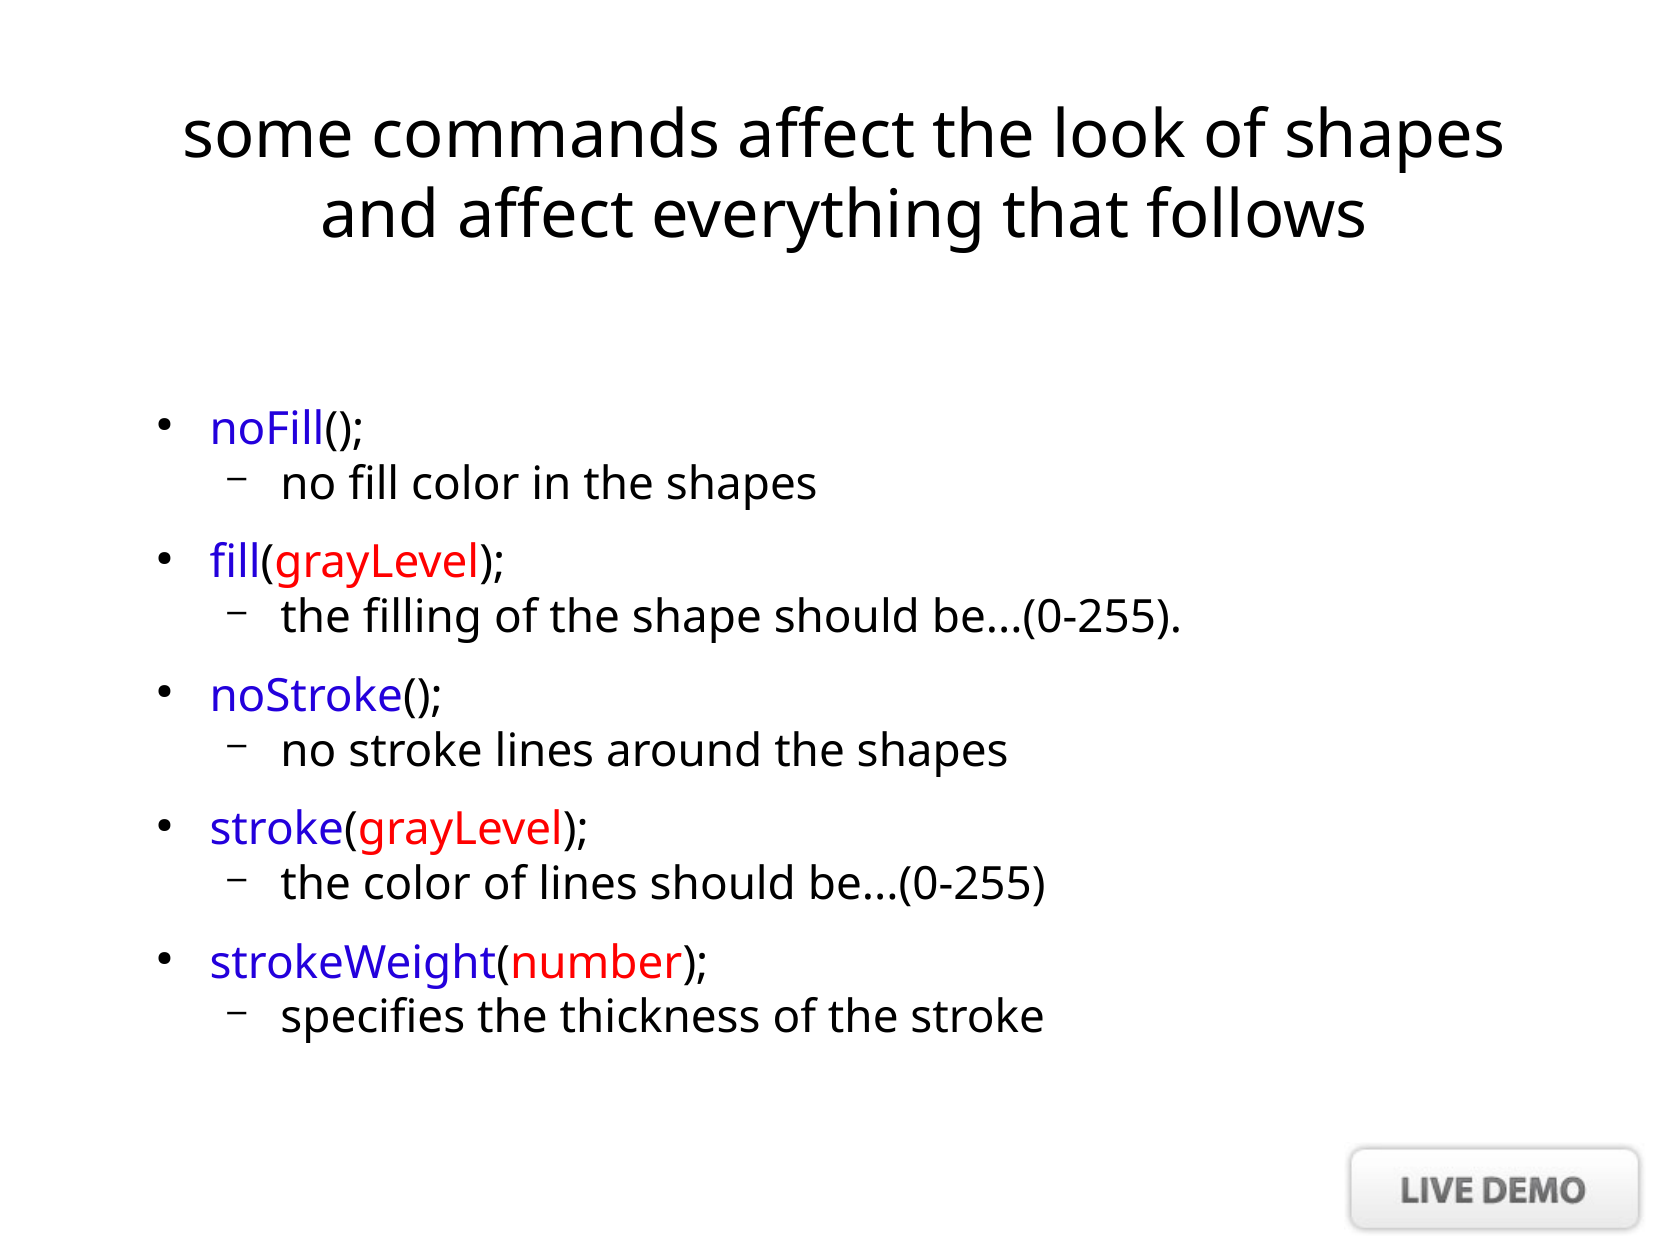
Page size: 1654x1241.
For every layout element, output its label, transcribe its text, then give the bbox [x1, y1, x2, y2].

picture [1344, 1142, 1646, 1236]
title some commands affect the look of shapes and affect everything that follows [124, 29, 1530, 312]
list noFill(); no fill color in the shapes fill(grayLevel); the filling of the shape should be...(0-255). noStroke(); no stroke lines around the shapes stroke(grayLevel); the color of lines should be...(0-255) strokeWeight(number); specifies the thickness of the stroke [124, 390, 1530, 1135]
